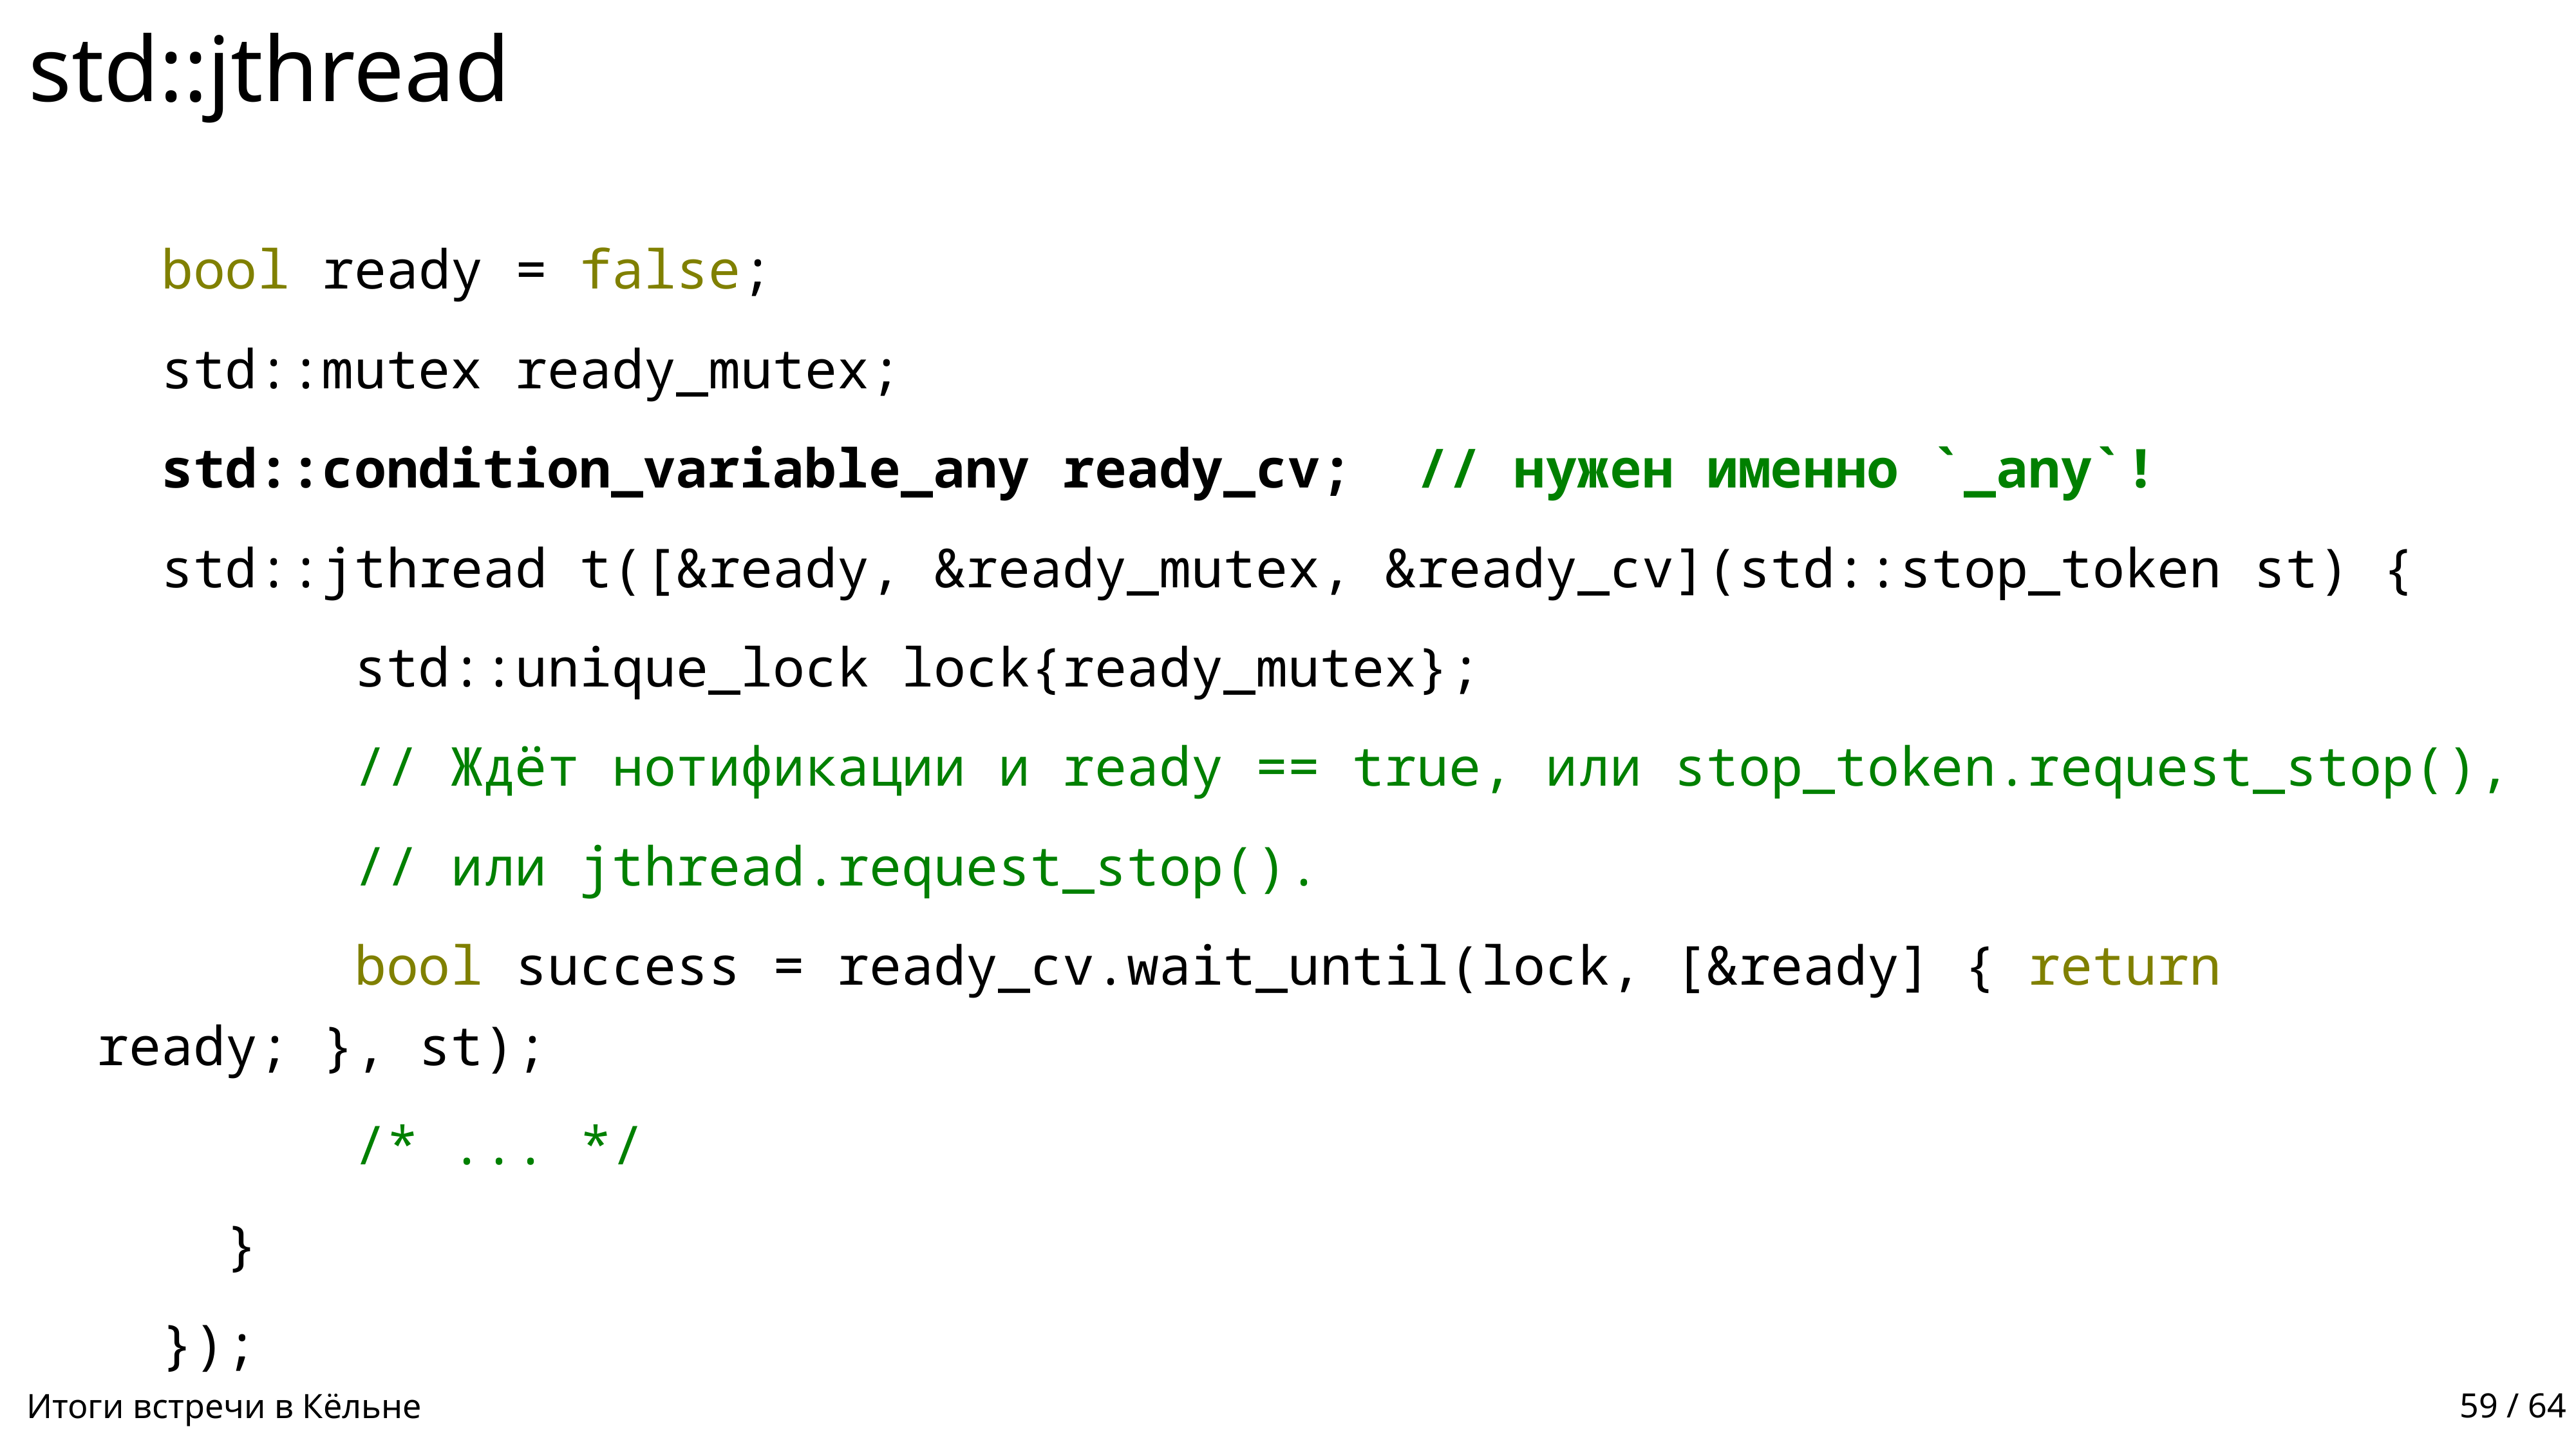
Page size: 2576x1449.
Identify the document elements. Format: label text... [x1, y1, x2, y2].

list <number> / 64 [1479, 1376, 2576, 1431]
list Итоги встречи в Кёльне [17, 1376, 1114, 1431]
list bool ready = false; std::mutex ready_mutex; std::condition_variable_any ready_cv; // нужен именно `_any`! std::jthread t([&ready, &ready_mutex, &ready_cv](std::stop_token st) { std::unique_lock lock{ready_mutex}; // Ждёт нотификации и ready == true, или stop_token.request_stop(), // или jthread.request_stop(). bool success = ready_cv.wait_until(lock, [&ready] { return ready; }, st); /* ... */ } }); [87, 214, 2550, 1382]
title std::jthread [19, 19, 2550, 155]
